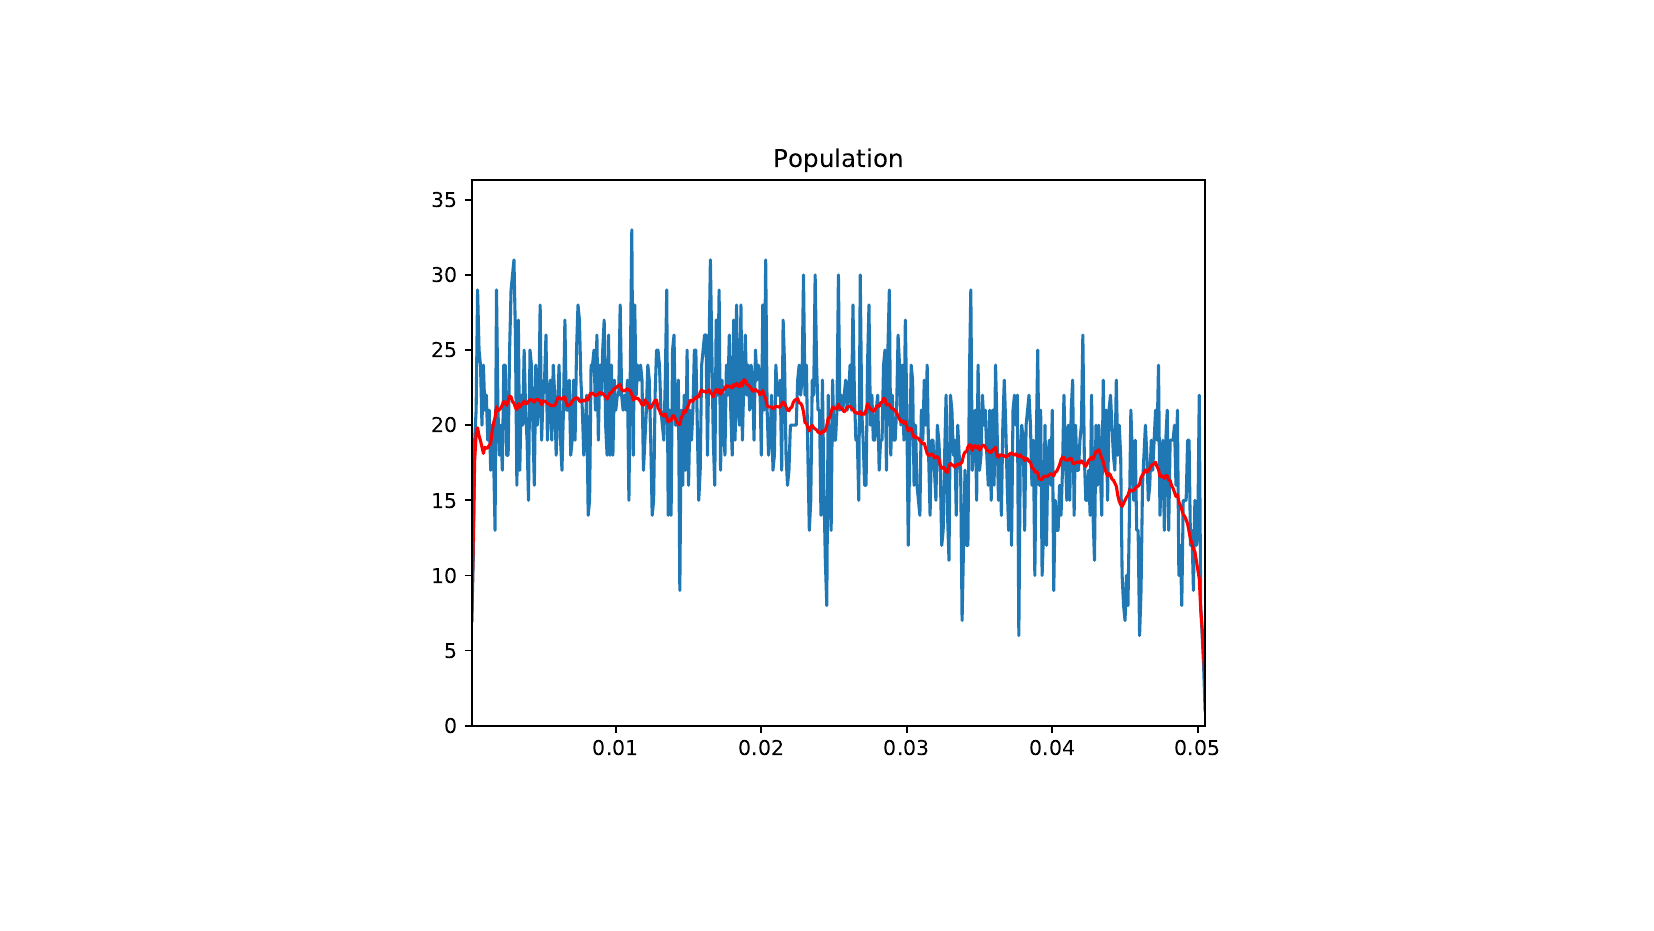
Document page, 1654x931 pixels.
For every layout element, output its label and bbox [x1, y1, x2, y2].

picture [353, 94, 1301, 804]
